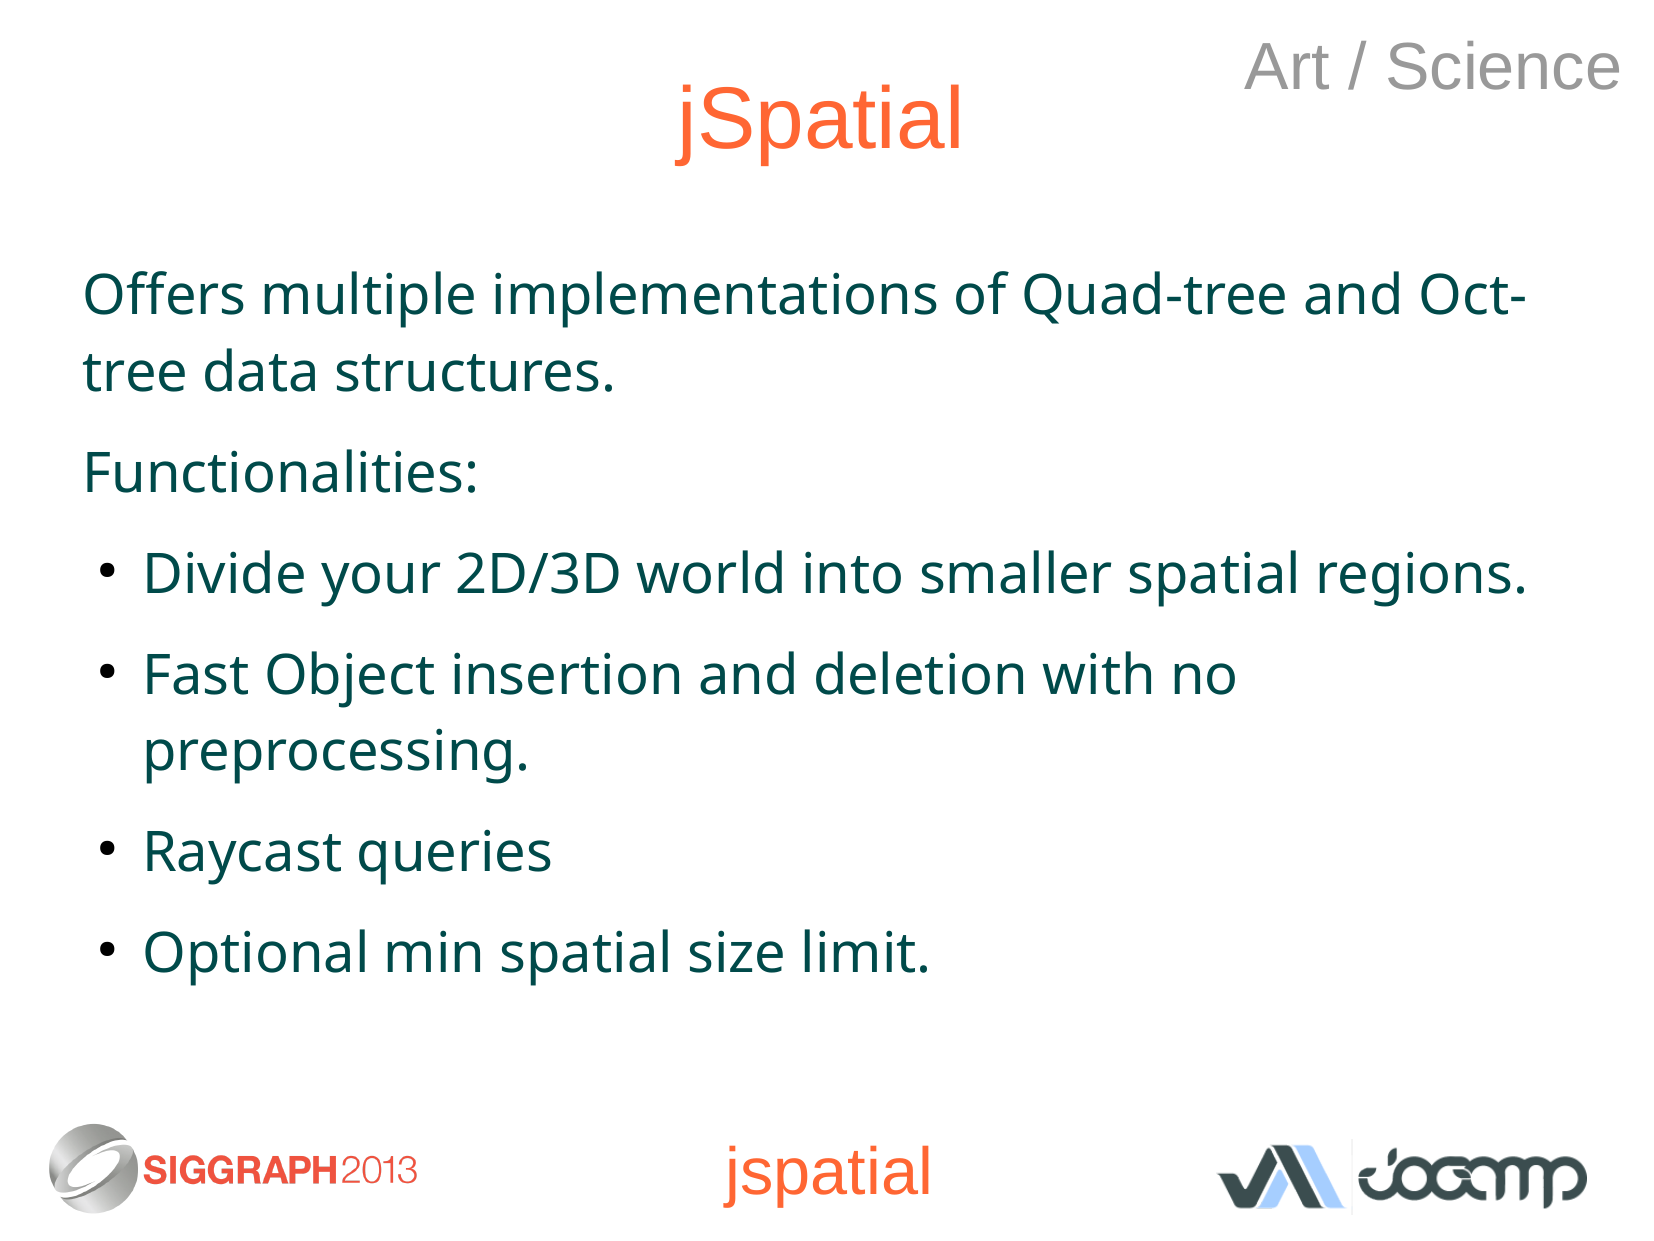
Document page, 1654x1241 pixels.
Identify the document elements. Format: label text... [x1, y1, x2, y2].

picture [1215, 1139, 1587, 1215]
list Offers multiple implementations of Quad-tree and Oct-tree data structures. Functionalities: Divide your 2D/3D world into smaller spatial regions. Fast Object insertion and deletion with no preprocessing. Raycast queries Optional min spatial size limit. [82, 255, 1538, 1066]
title jspatial [642, 1125, 1016, 1217]
title jSpatial [68, 49, 1576, 188]
text_box Art / Science [1230, 21, 1651, 126]
picture [45, 1122, 421, 1215]
